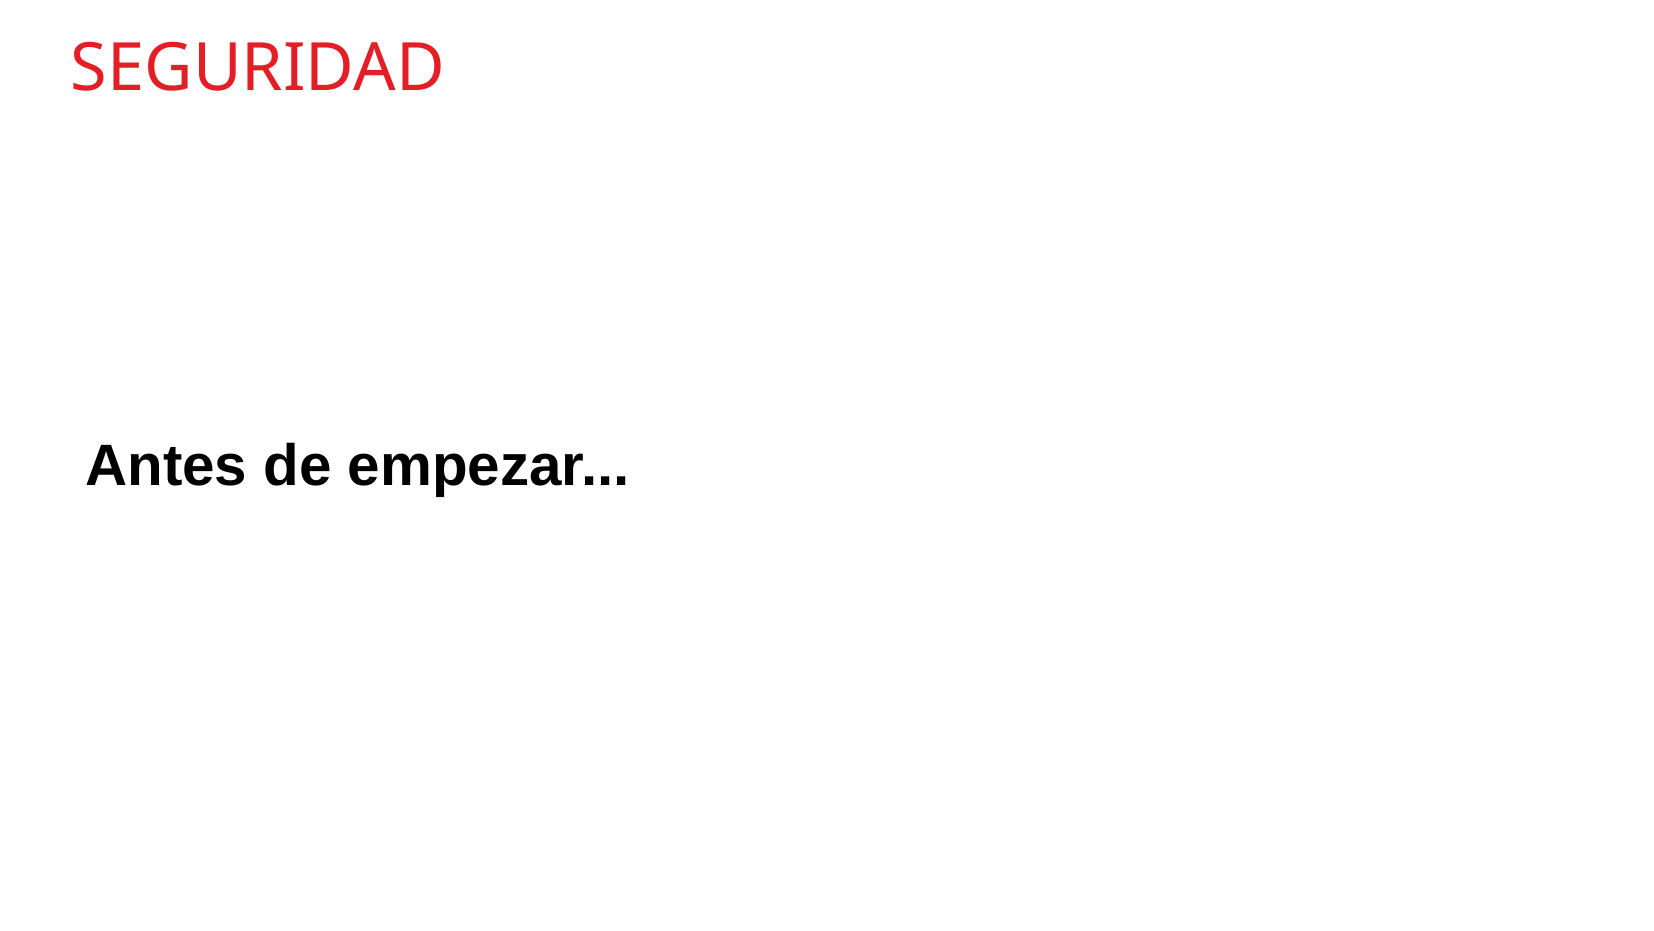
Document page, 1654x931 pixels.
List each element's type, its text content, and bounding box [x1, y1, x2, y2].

title SEGURIDAD [70, 11, 1347, 118]
text_box Antes de empezar... [70, 425, 1583, 505]
